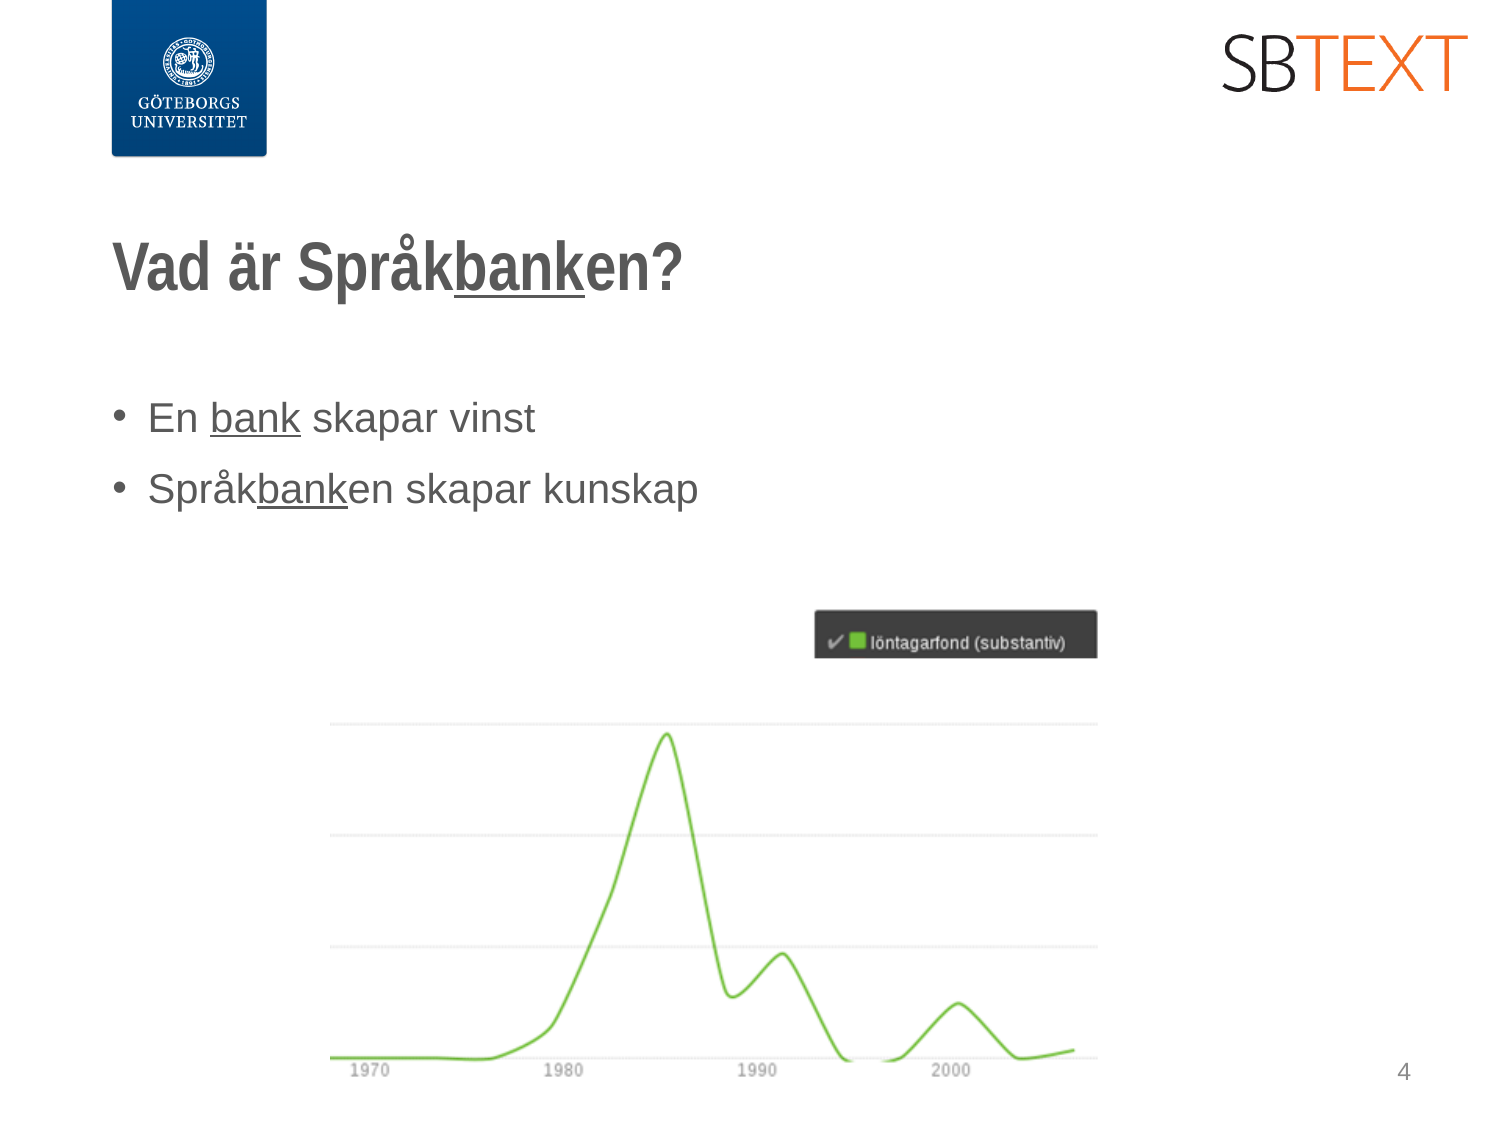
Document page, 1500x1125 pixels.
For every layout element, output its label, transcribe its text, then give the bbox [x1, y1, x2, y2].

list En bank skapar vinst Språkbanken skapar kunskap [112, 385, 1341, 1012]
title Vad är Språkbanken? [112, 231, 1412, 362]
picture [110, 0, 268, 159]
slide_number <number> [1316, 1051, 1412, 1091]
picture [330, 599, 1123, 1091]
picture [1205, 19, 1476, 110]
